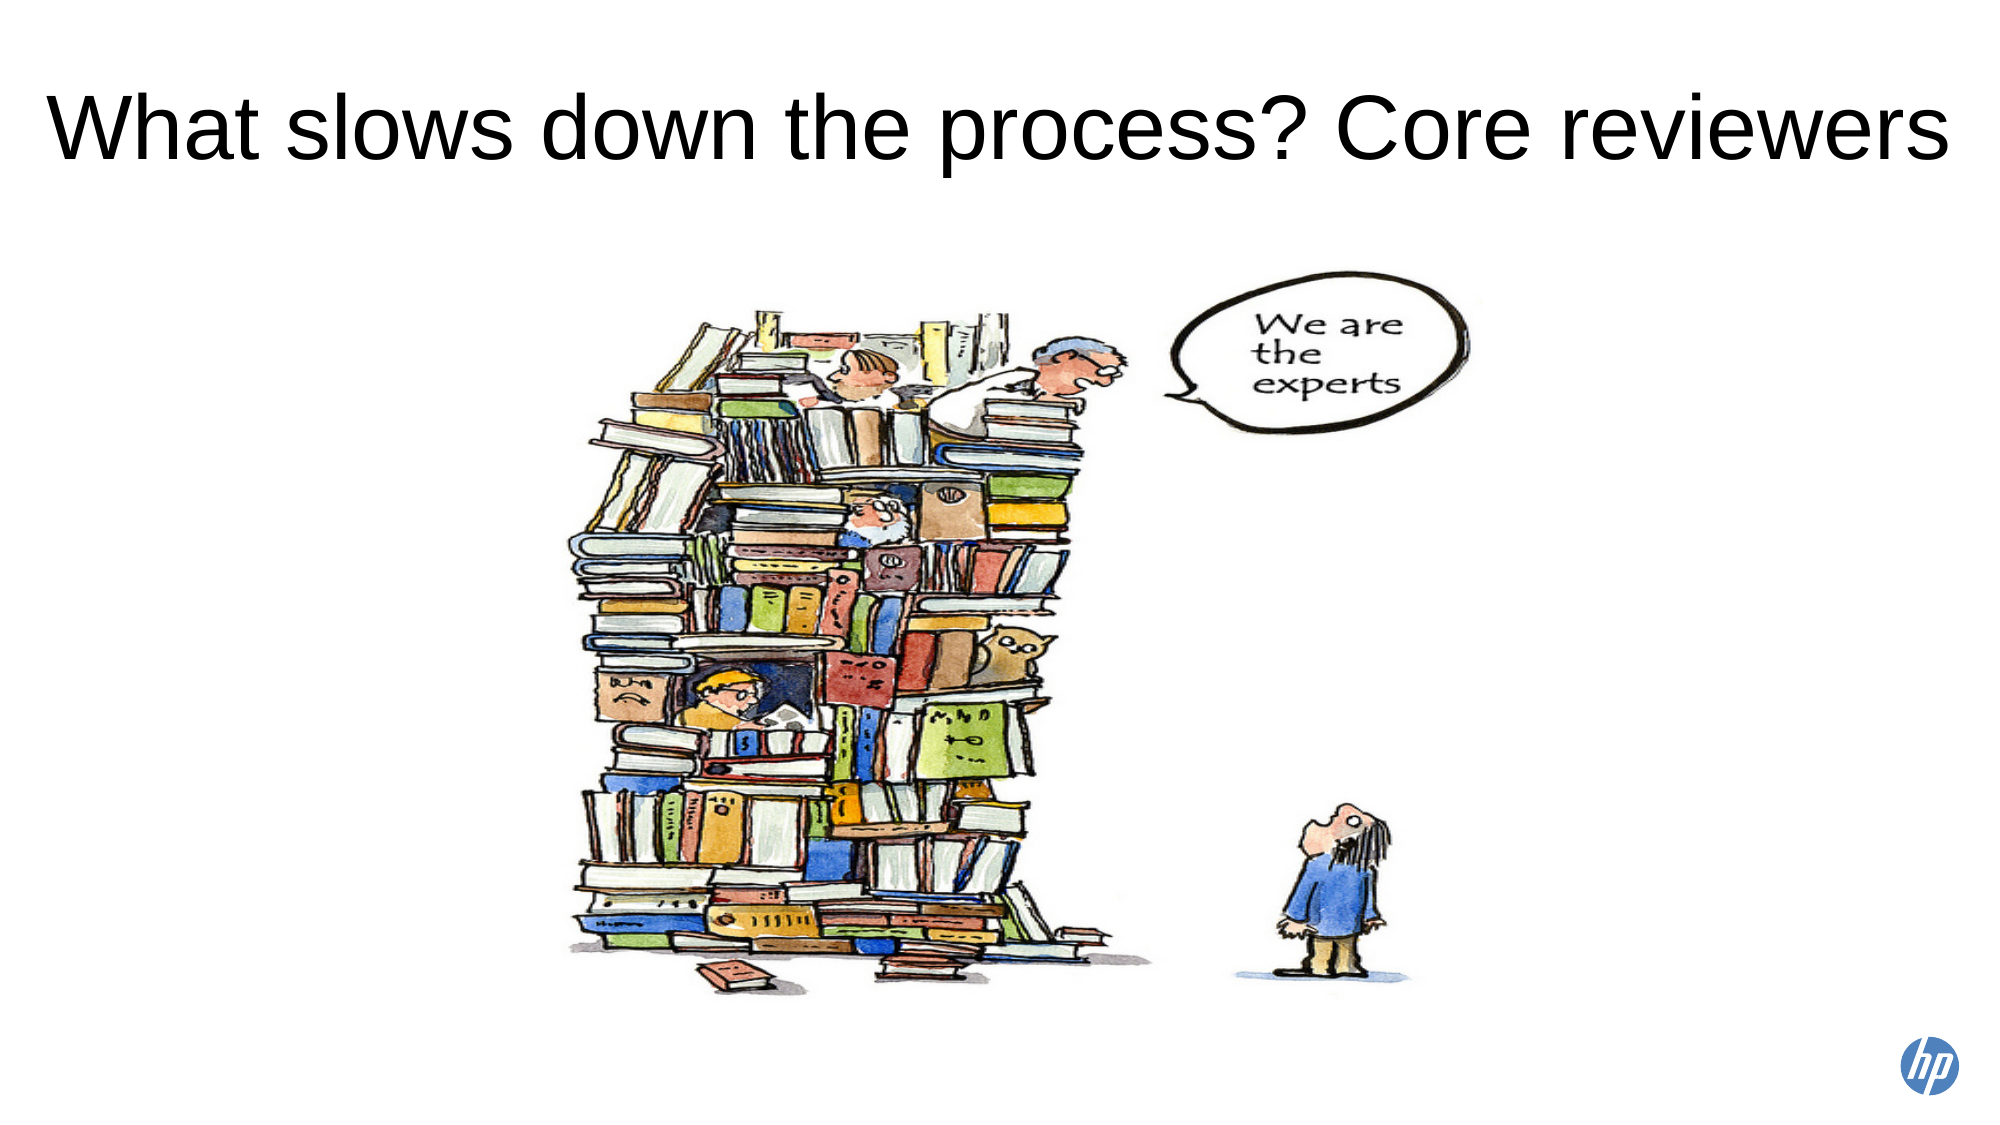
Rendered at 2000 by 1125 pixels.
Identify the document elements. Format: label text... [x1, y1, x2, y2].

title What slows down the process? Core reviewers [0, 0, 2000, 255]
picture [561, 266, 1483, 1004]
